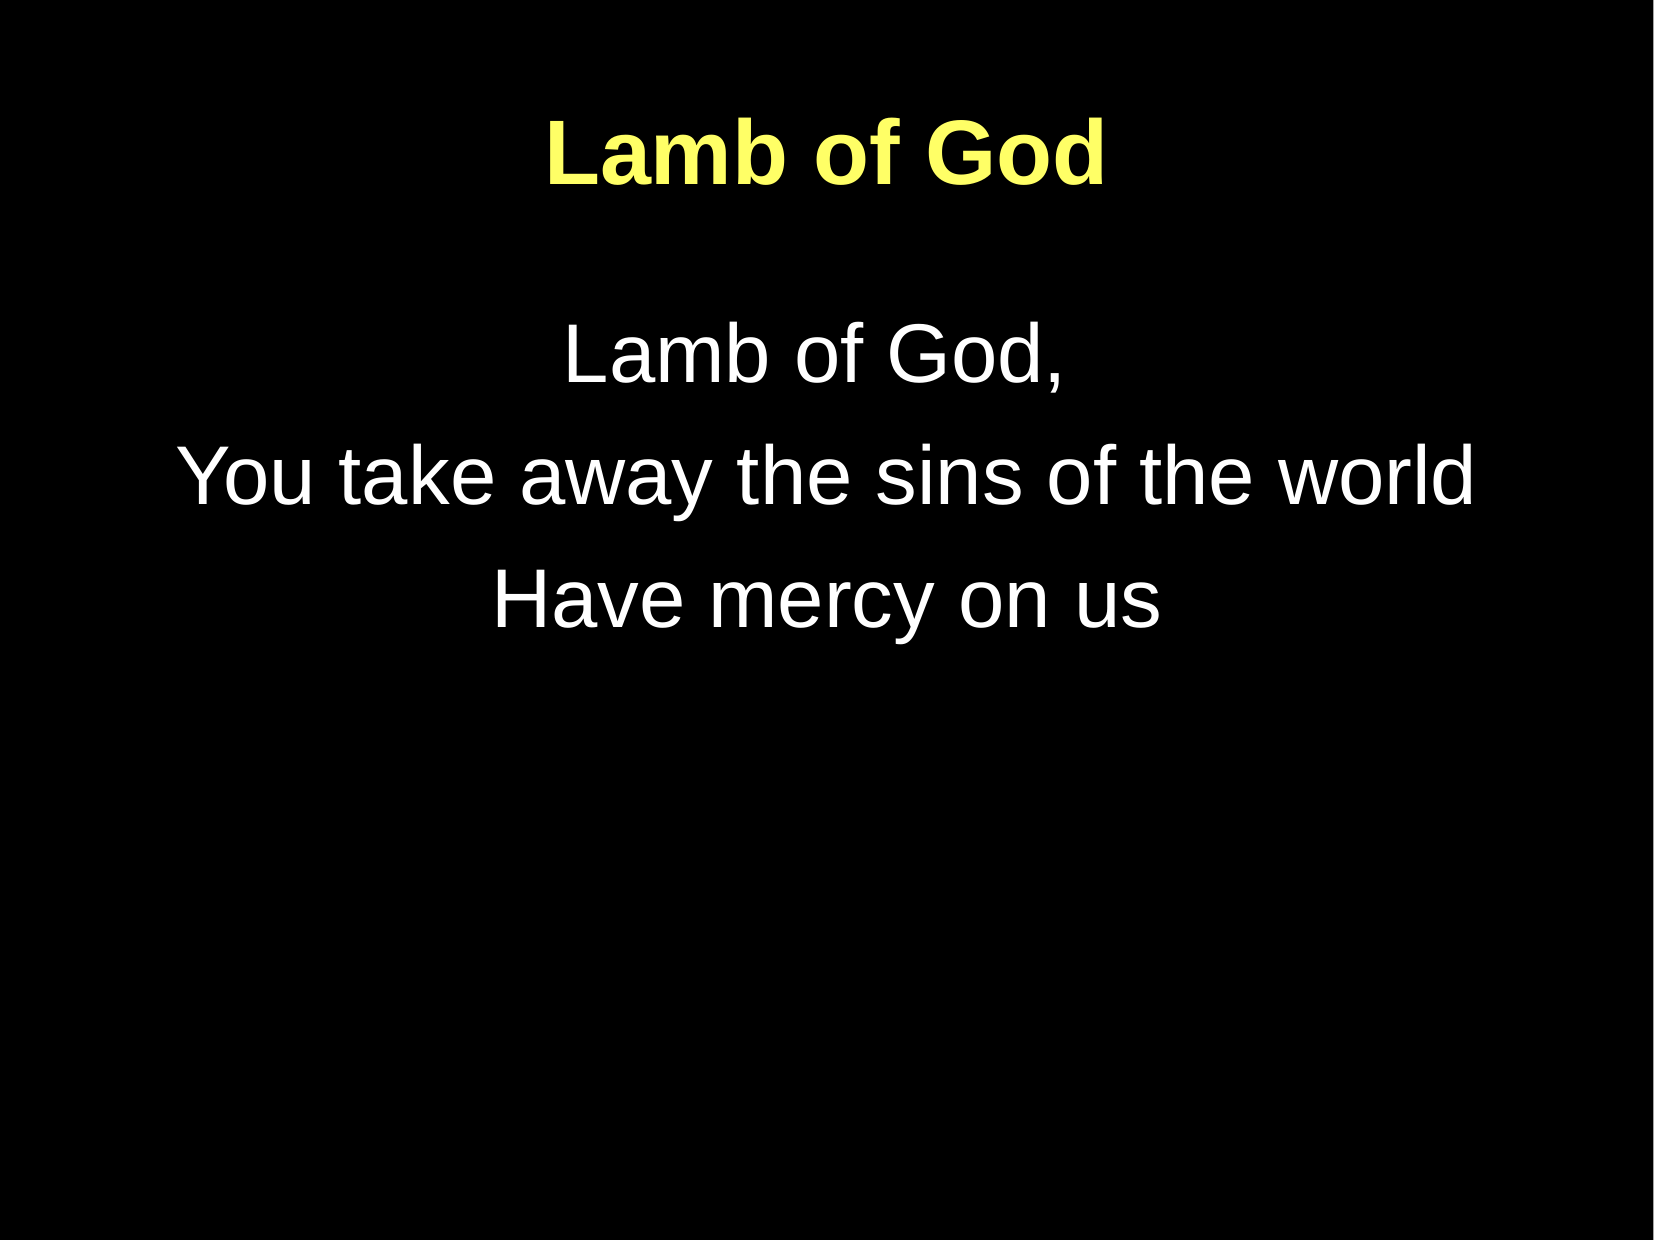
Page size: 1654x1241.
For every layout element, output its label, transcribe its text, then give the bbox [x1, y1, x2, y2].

list Lamb of God, You take away the sins of the world Have mercy on us [0, 307, 1654, 1241]
title Lamb of God [82, 49, 1571, 257]
